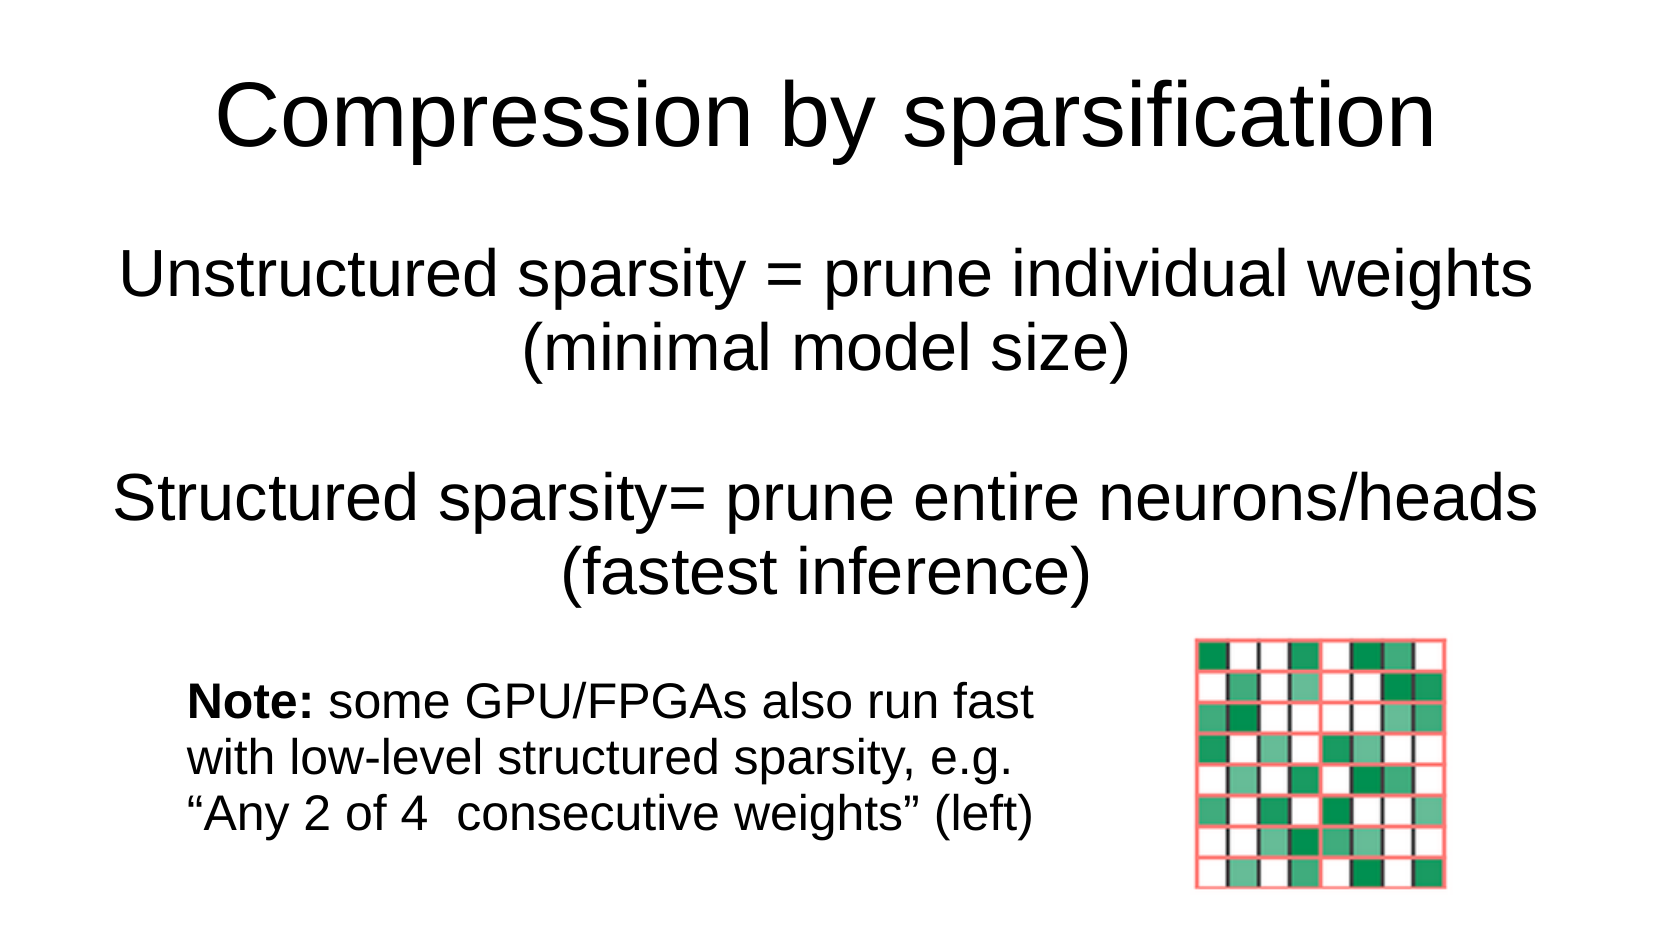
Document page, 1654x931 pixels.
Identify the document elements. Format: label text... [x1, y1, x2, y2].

text_box Note: some GPU/FPGAs also run fast with low-level structured sparsity, e.g. “Any 2 of 4 consecutive weights” (left) [172, 665, 1136, 931]
title Compression by sparsification [82, 37, 1571, 193]
subtitle Unstructured sparsity = prune individual weights (minimal model size) Structured sparsity= prune entire neurons/heads (fastest inference) [82, 235, 1571, 834]
picture [1158, 612, 1473, 913]
